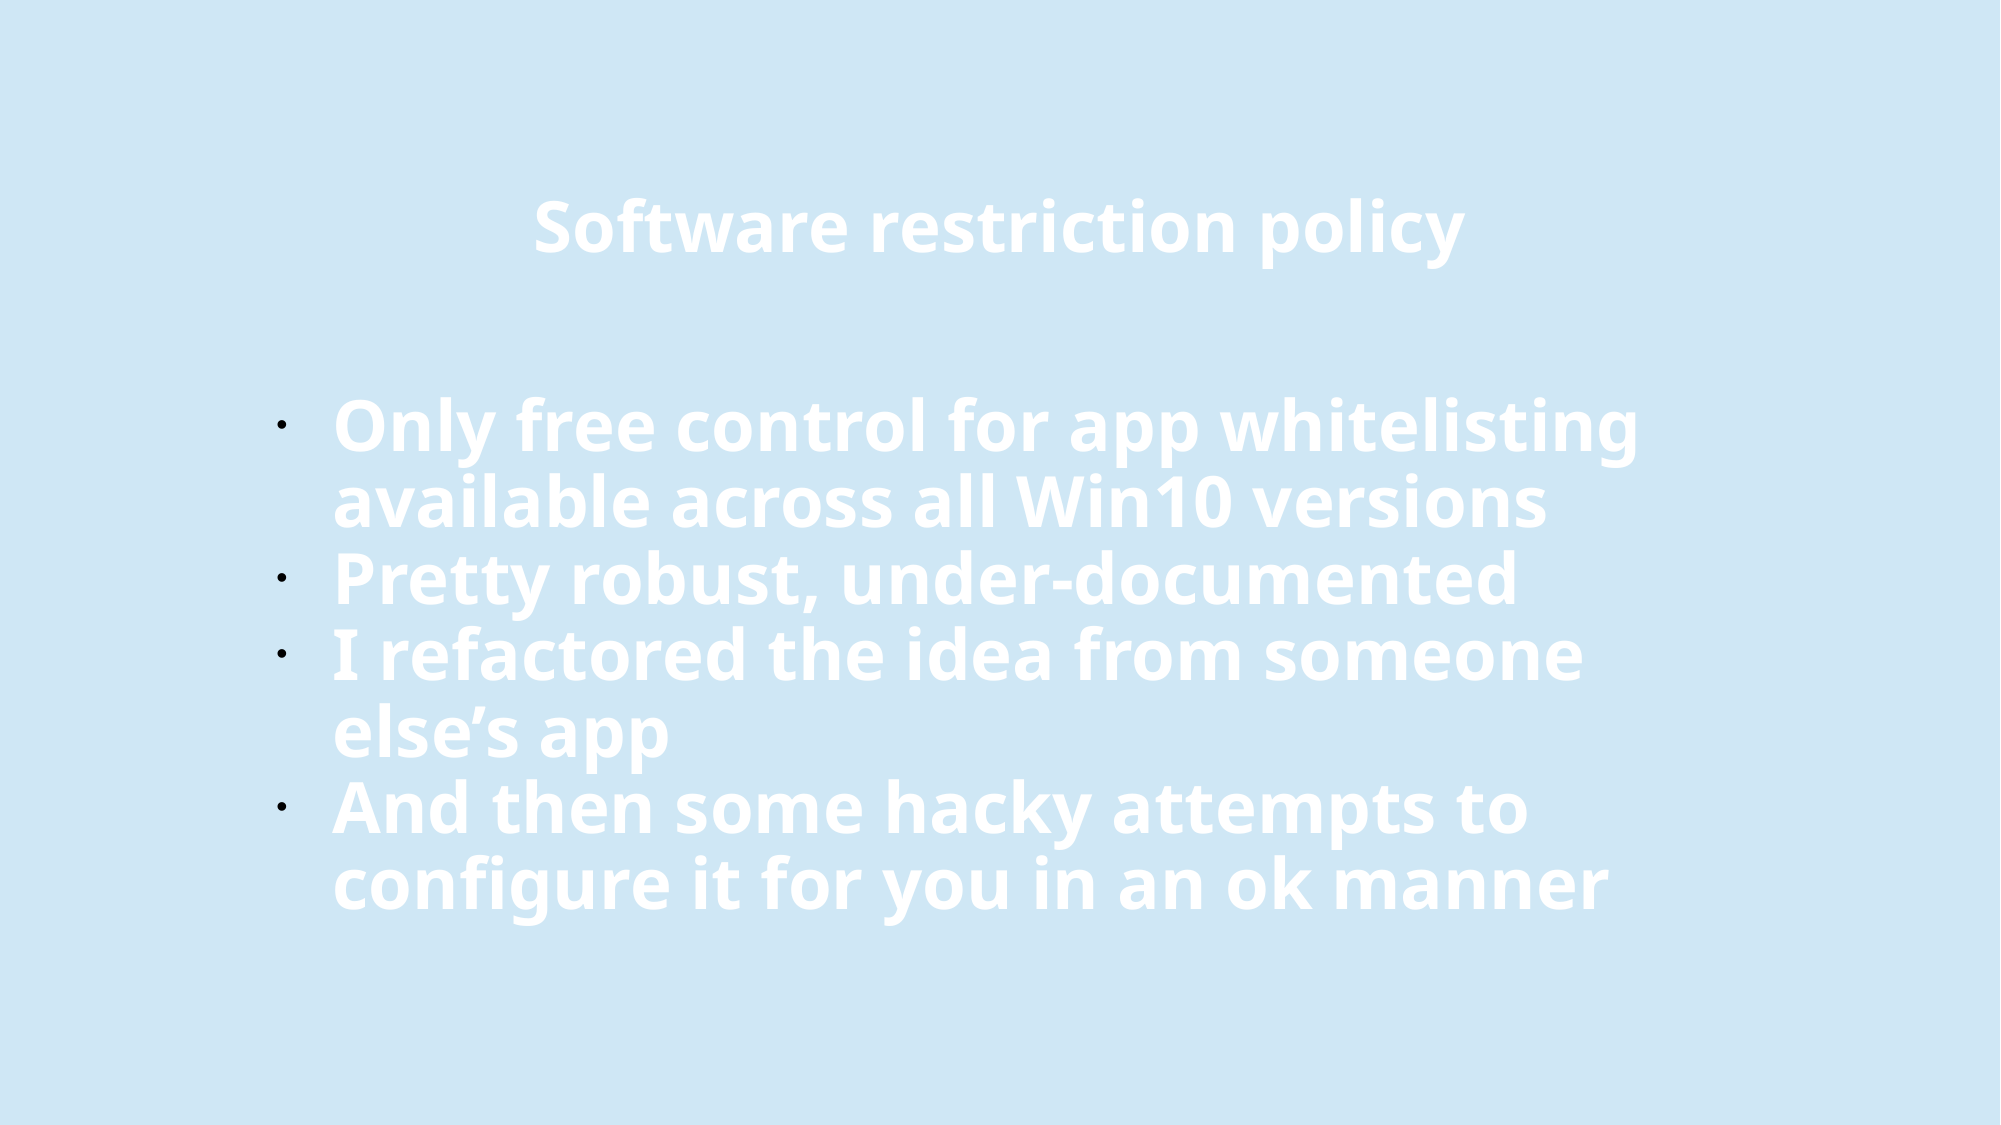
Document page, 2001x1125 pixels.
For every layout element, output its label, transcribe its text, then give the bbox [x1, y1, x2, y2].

subtitle Only free control for app whitelisting available across all Win10 versions Pretty robust, under-documented I refactored the idea from someone else’s app And then some hacky attempts to configure it for you in an ok manner [261, 383, 1739, 863]
title Software restriction policy [261, 184, 1739, 383]
